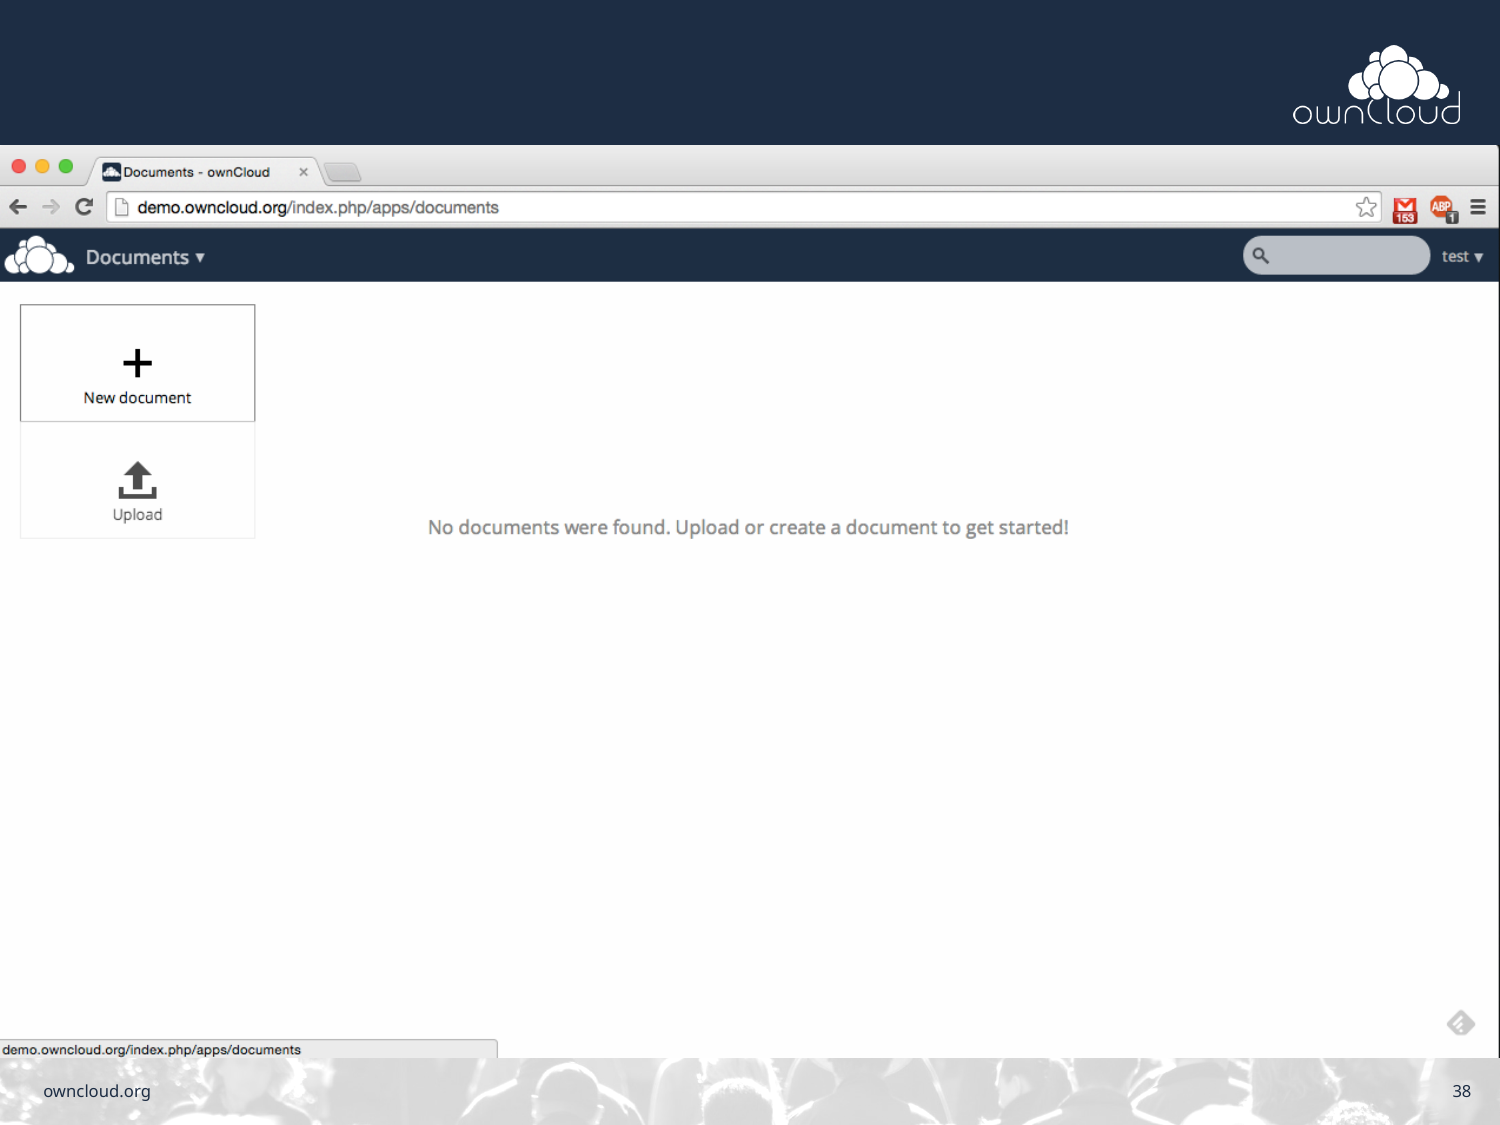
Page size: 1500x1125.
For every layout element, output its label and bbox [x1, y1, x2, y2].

picture [0, 145, 1500, 1125]
picture [1293, 45, 1460, 124]
